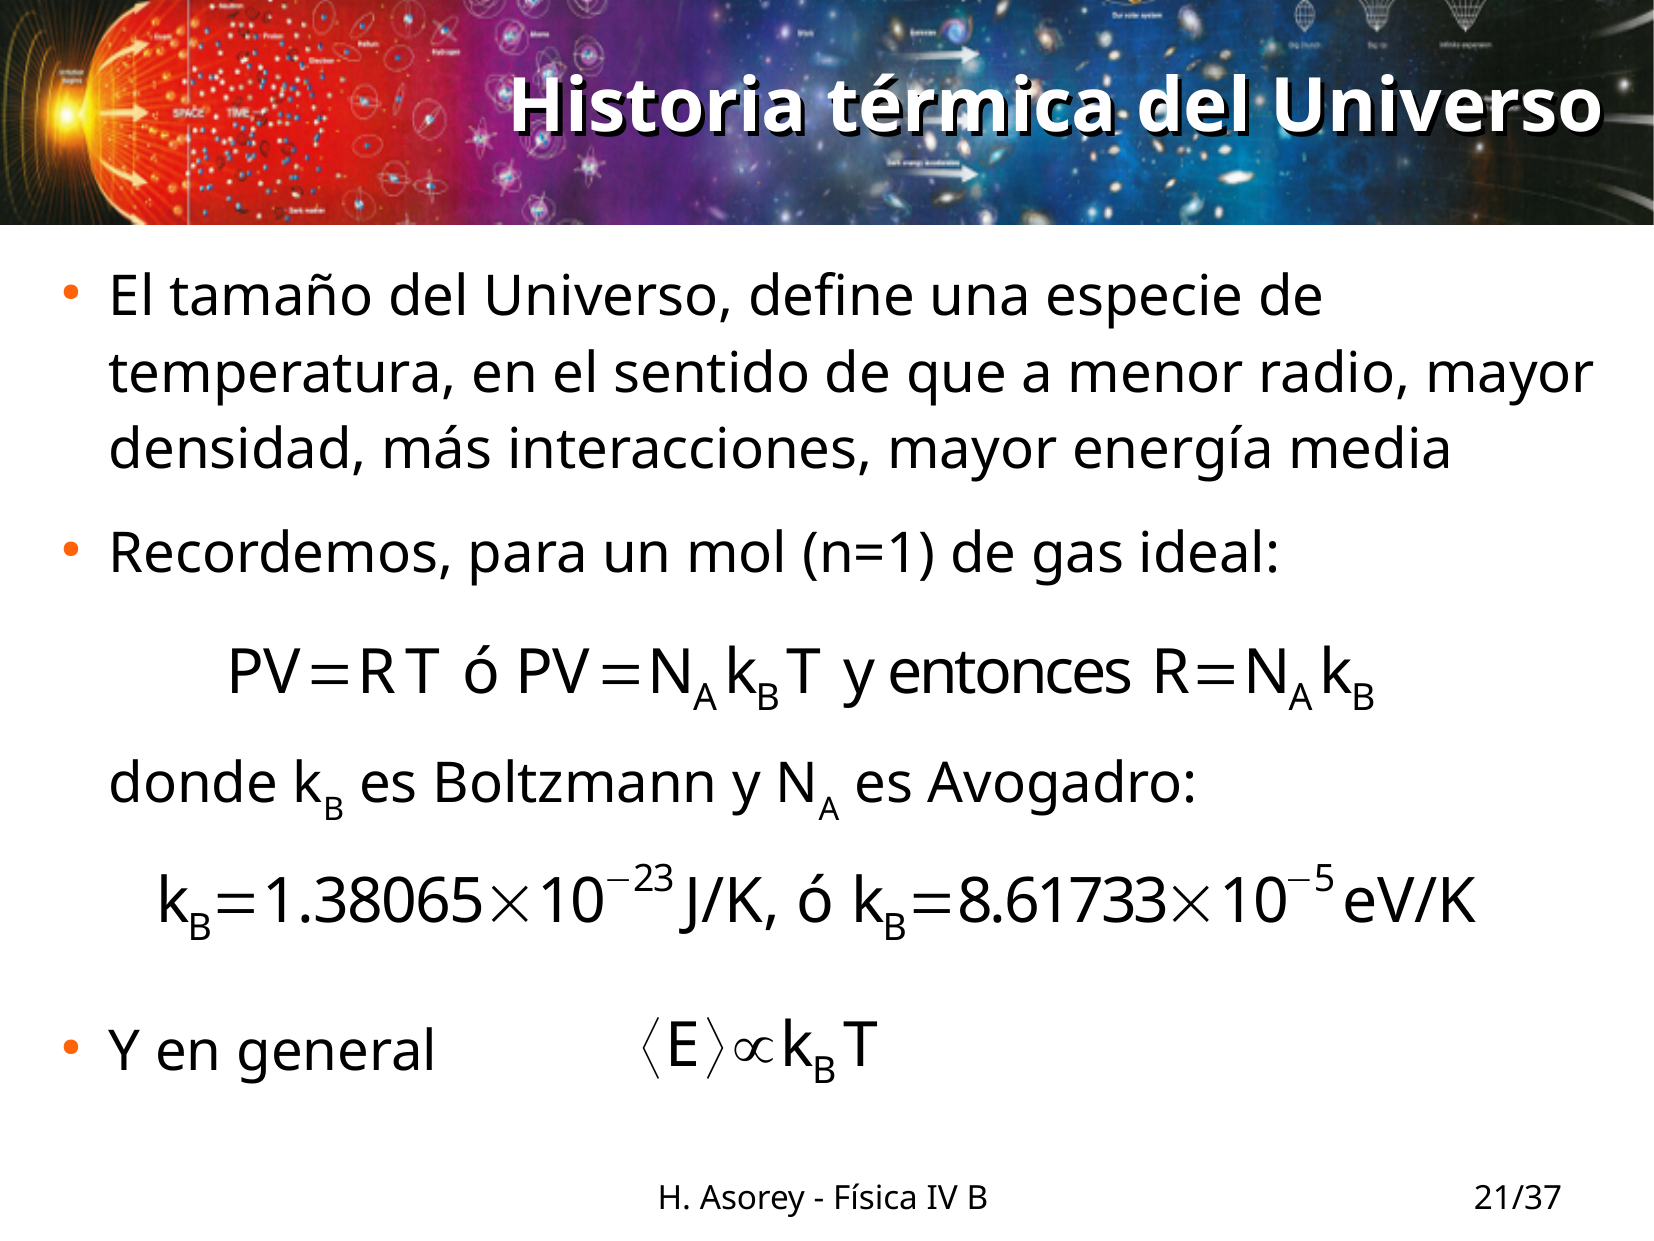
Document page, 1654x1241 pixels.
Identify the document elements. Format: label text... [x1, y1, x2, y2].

picture [0, 0, 1654, 225]
list El tamaño del Universo, define una especie de temperatura, en el sentido de que a menor radio, mayor densidad, más interacciones, mayor energía media Recordemos, para un mol (n=1) de gas ideal: donde kB es Boltzmann y NA es Avogadro: Y en general [45, 255, 1606, 1156]
chart [219, 632, 1381, 721]
title Historia térmica del Universo [45, 15, 1606, 191]
chart [150, 855, 1487, 950]
chart [633, 1005, 886, 1093]
